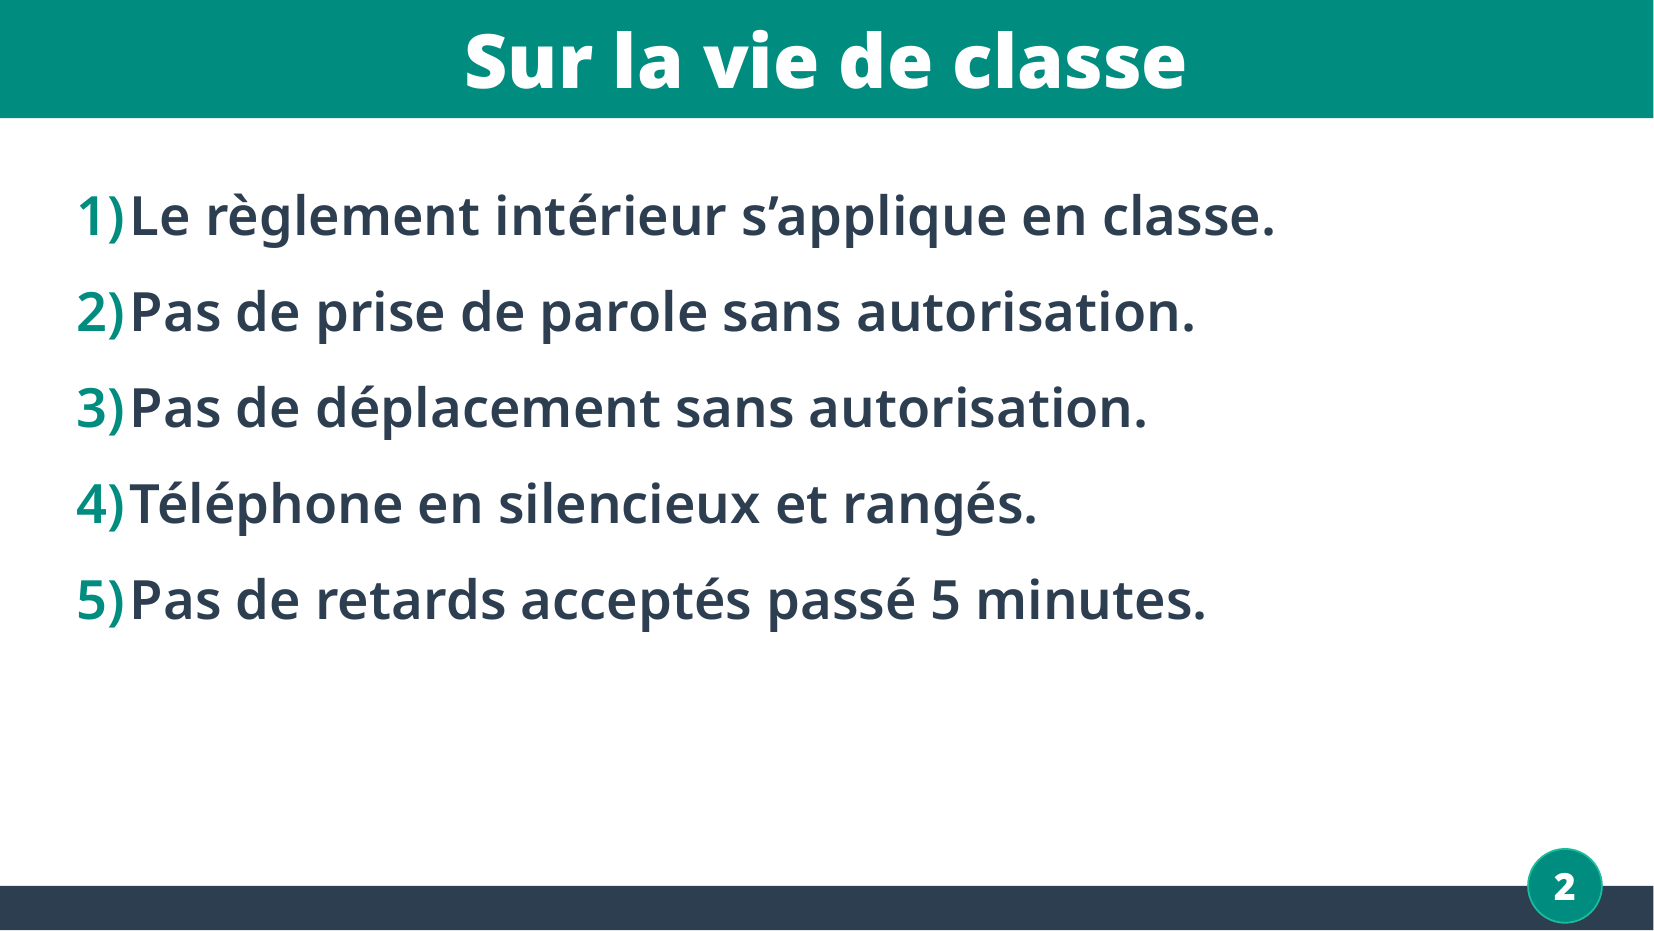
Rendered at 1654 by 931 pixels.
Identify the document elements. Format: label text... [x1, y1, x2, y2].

title Sur la vie de classe [59, 0, 1595, 118]
list Le règlement intérieur s’applique en classe. Pas de prise de parole sans autorisation. Pas de déplacement sans autorisation. Téléphone en silencieux et rangés. Pas de retards acceptés passé 5 minutes. [59, 177, 1595, 864]
